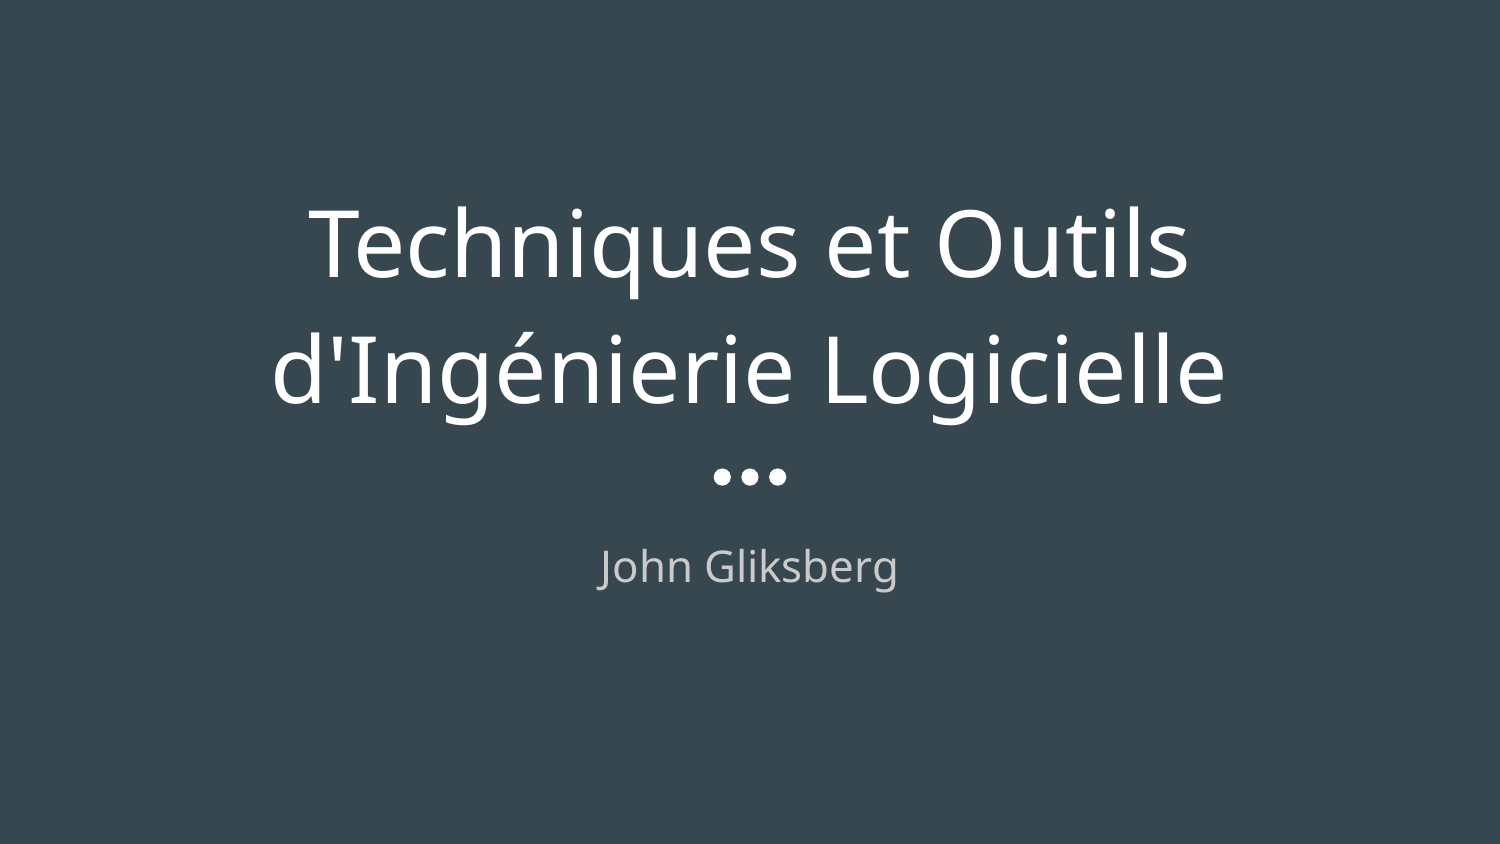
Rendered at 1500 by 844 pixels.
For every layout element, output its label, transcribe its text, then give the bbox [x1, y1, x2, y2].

title Techniques et Outils d'Ingénierie Logicielle [110, 162, 1390, 447]
subtitle John Gliksberg [110, 520, 1390, 651]
